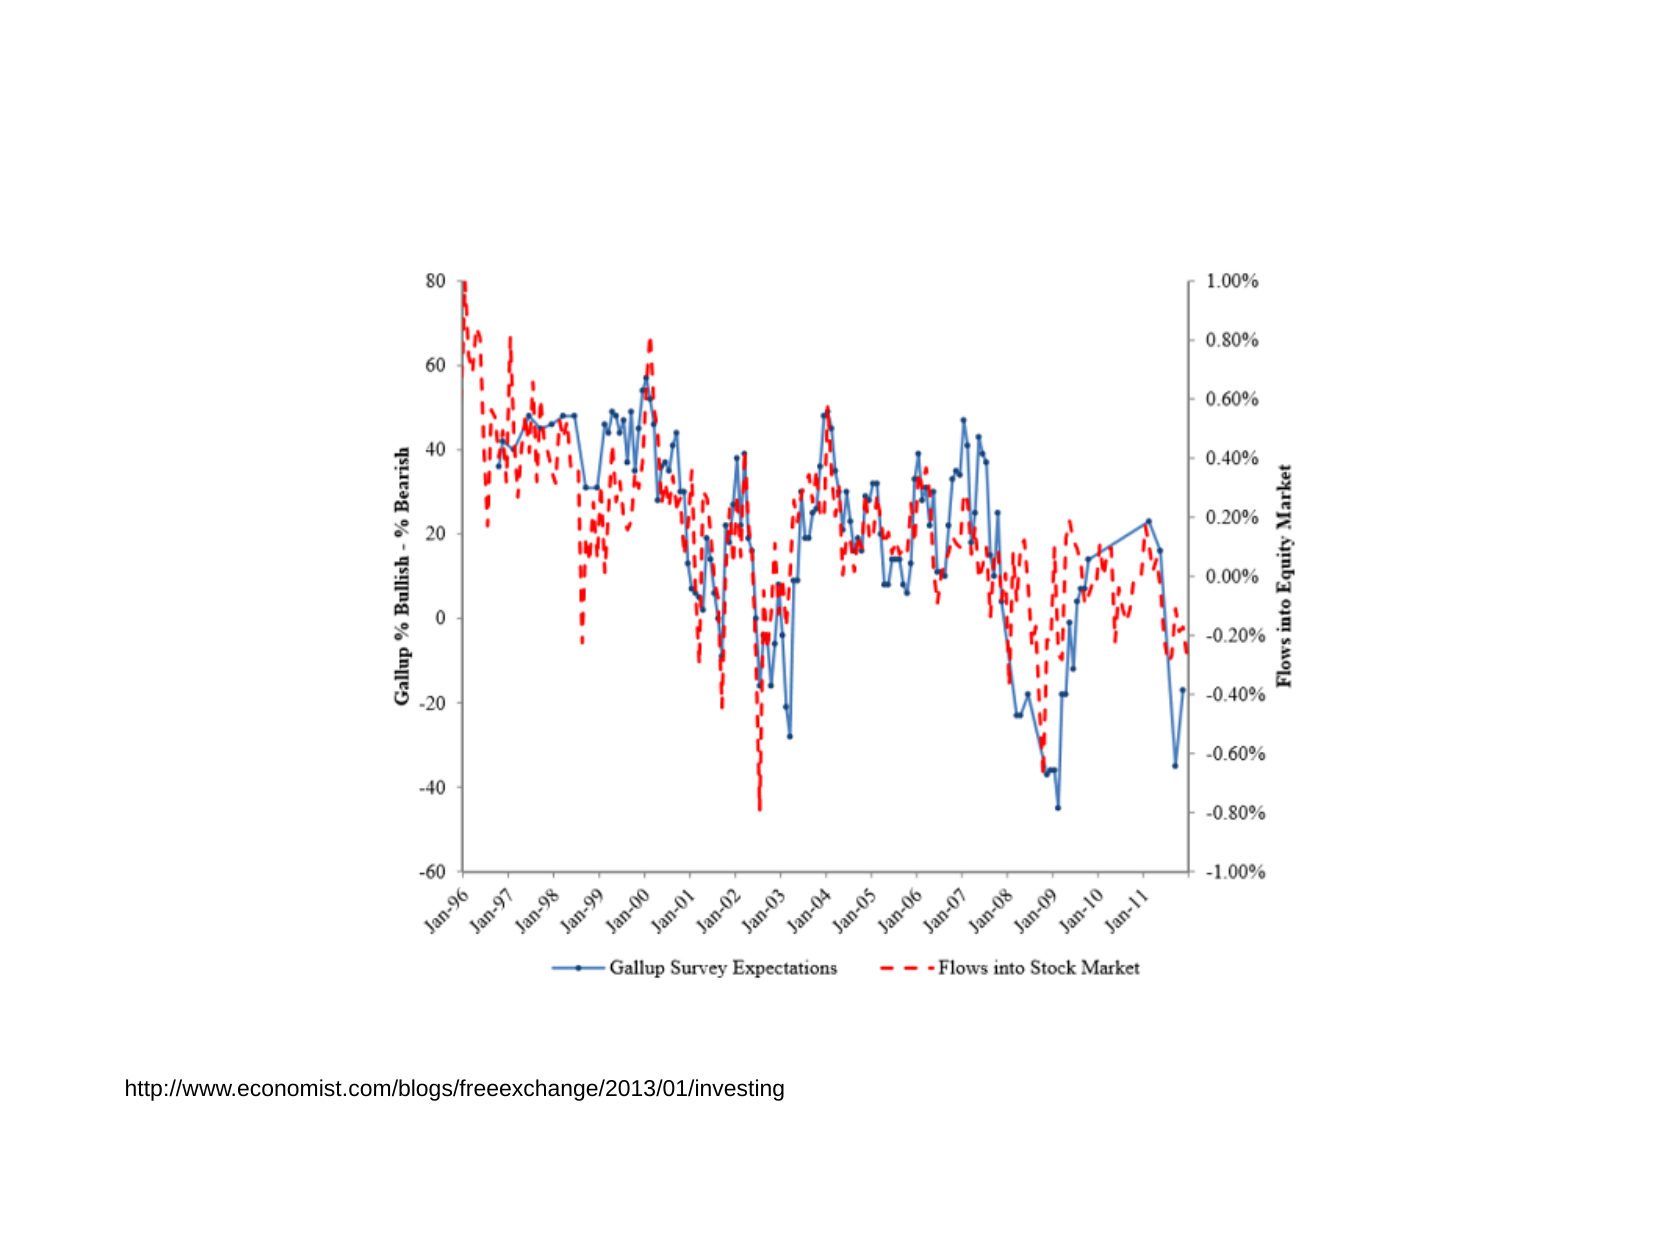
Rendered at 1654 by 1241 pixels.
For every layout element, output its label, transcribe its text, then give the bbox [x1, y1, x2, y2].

text_box http://www.economist.com/blogs/freeexchange/2013/01/investing [109, 1068, 1216, 1126]
picture [381, 247, 1312, 1003]
